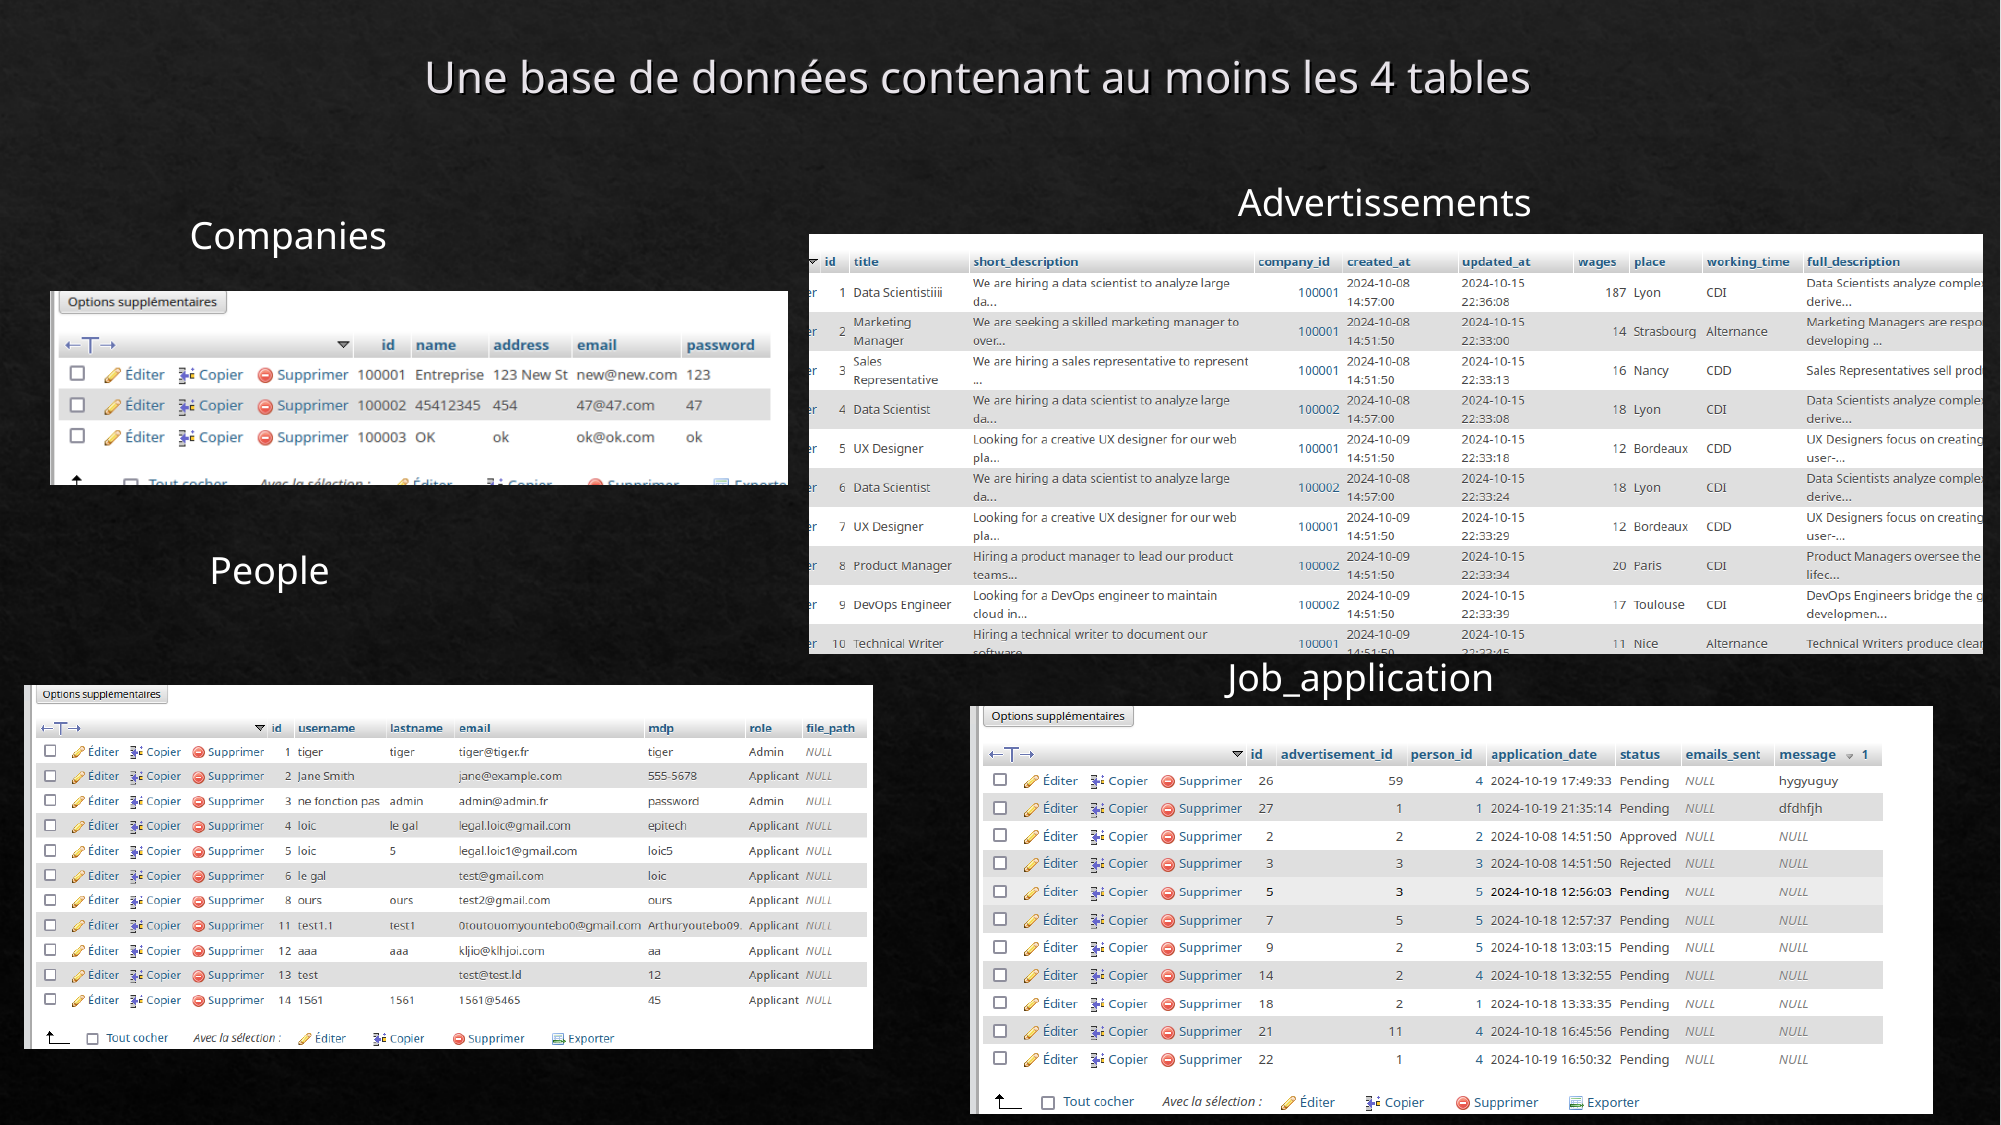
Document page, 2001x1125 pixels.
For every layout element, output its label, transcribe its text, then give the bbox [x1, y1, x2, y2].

text_box People [194, 539, 612, 600]
picture [24, 685, 873, 1049]
picture [50, 291, 788, 485]
picture [809, 234, 1983, 654]
title Une base de données contenant au moins les 4 tables [151, 0, 1850, 134]
text_box Companies [174, 204, 598, 267]
text_box Advertissements [1222, 171, 1683, 233]
text_box Job_application [1212, 654, 1722, 707]
picture [970, 706, 1933, 1114]
